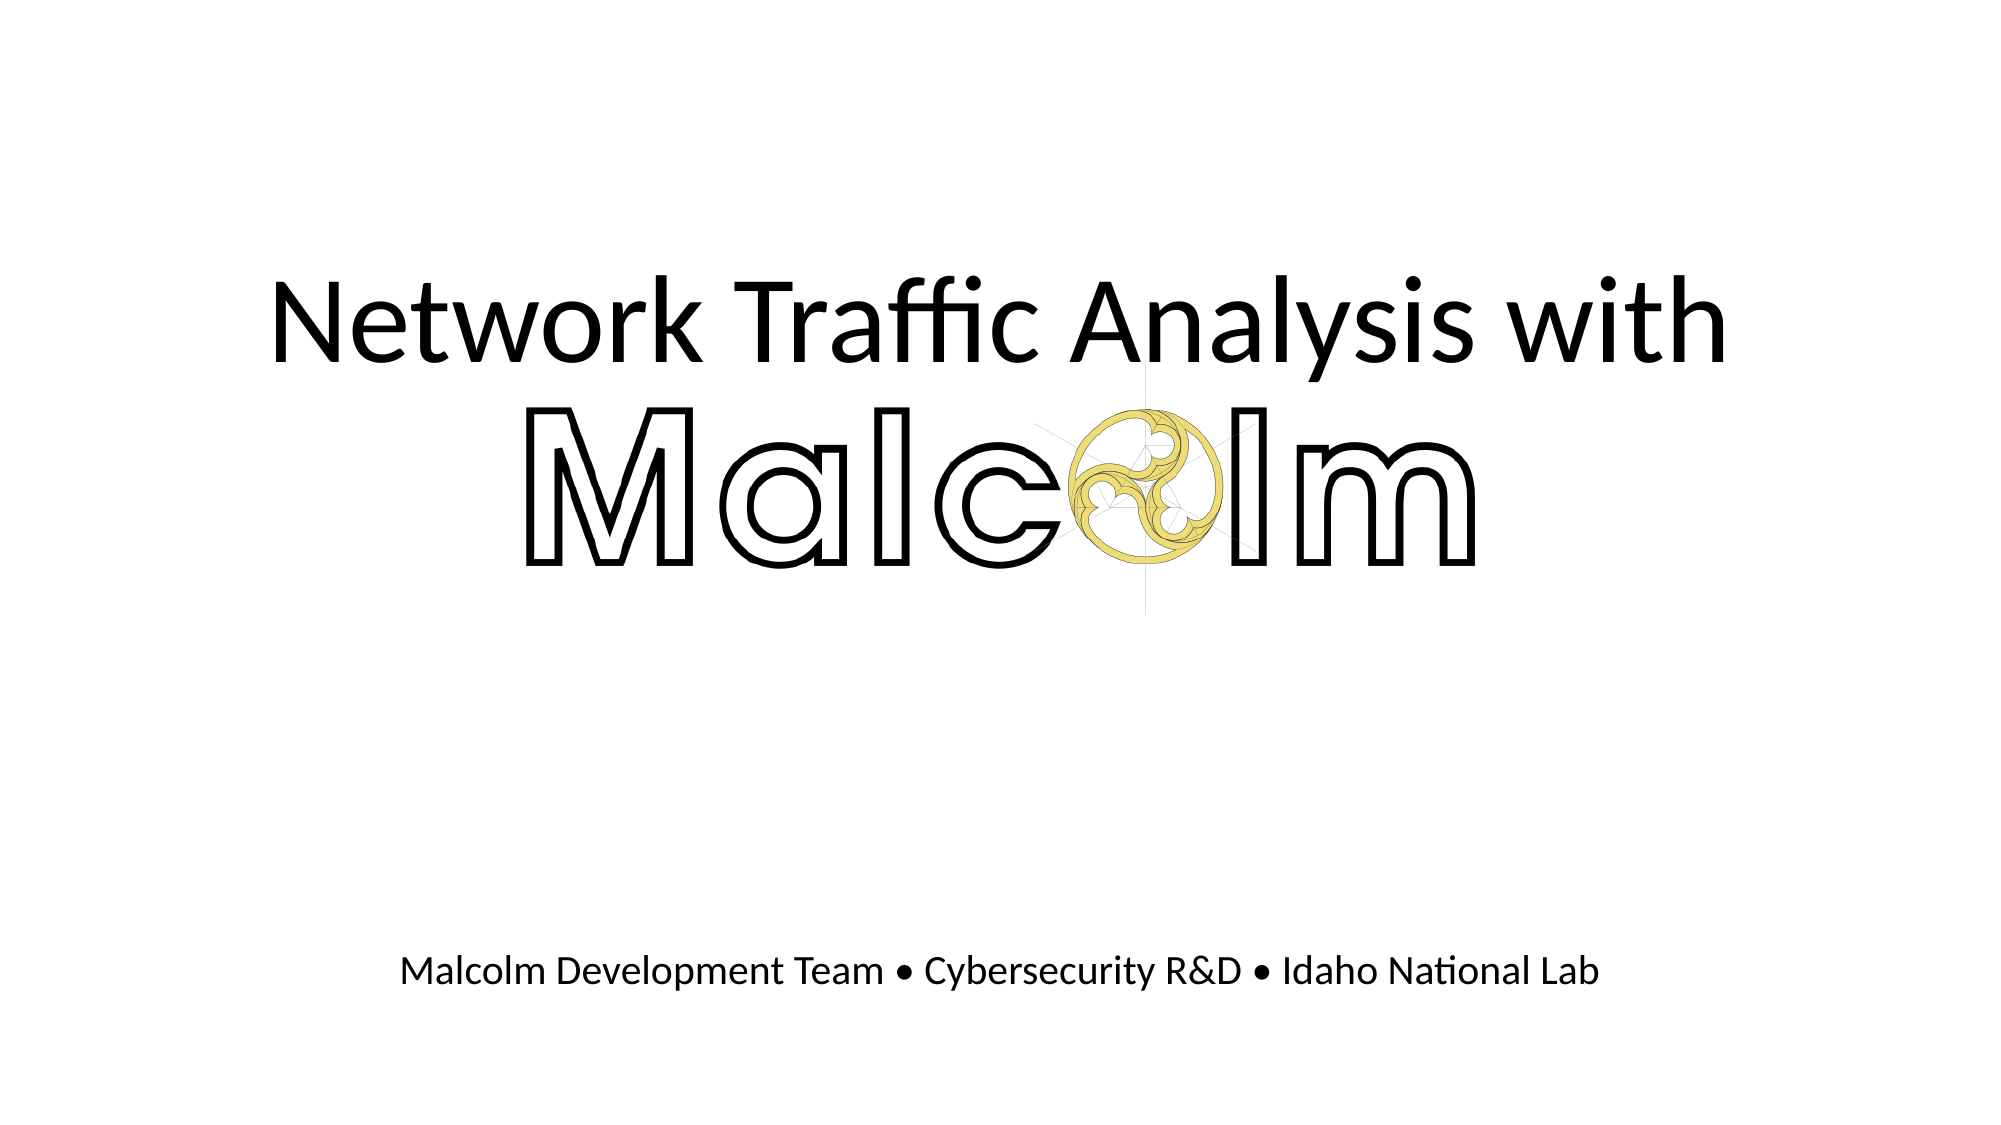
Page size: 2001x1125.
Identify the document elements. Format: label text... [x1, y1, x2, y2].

picture [520, 359, 1480, 615]
subtitle Malcolm Development Team • Cybersecurity R&D • Idaho National Lab [249, 940, 1750, 1025]
title Network Traffic Analysis with [249, 184, 1750, 397]
